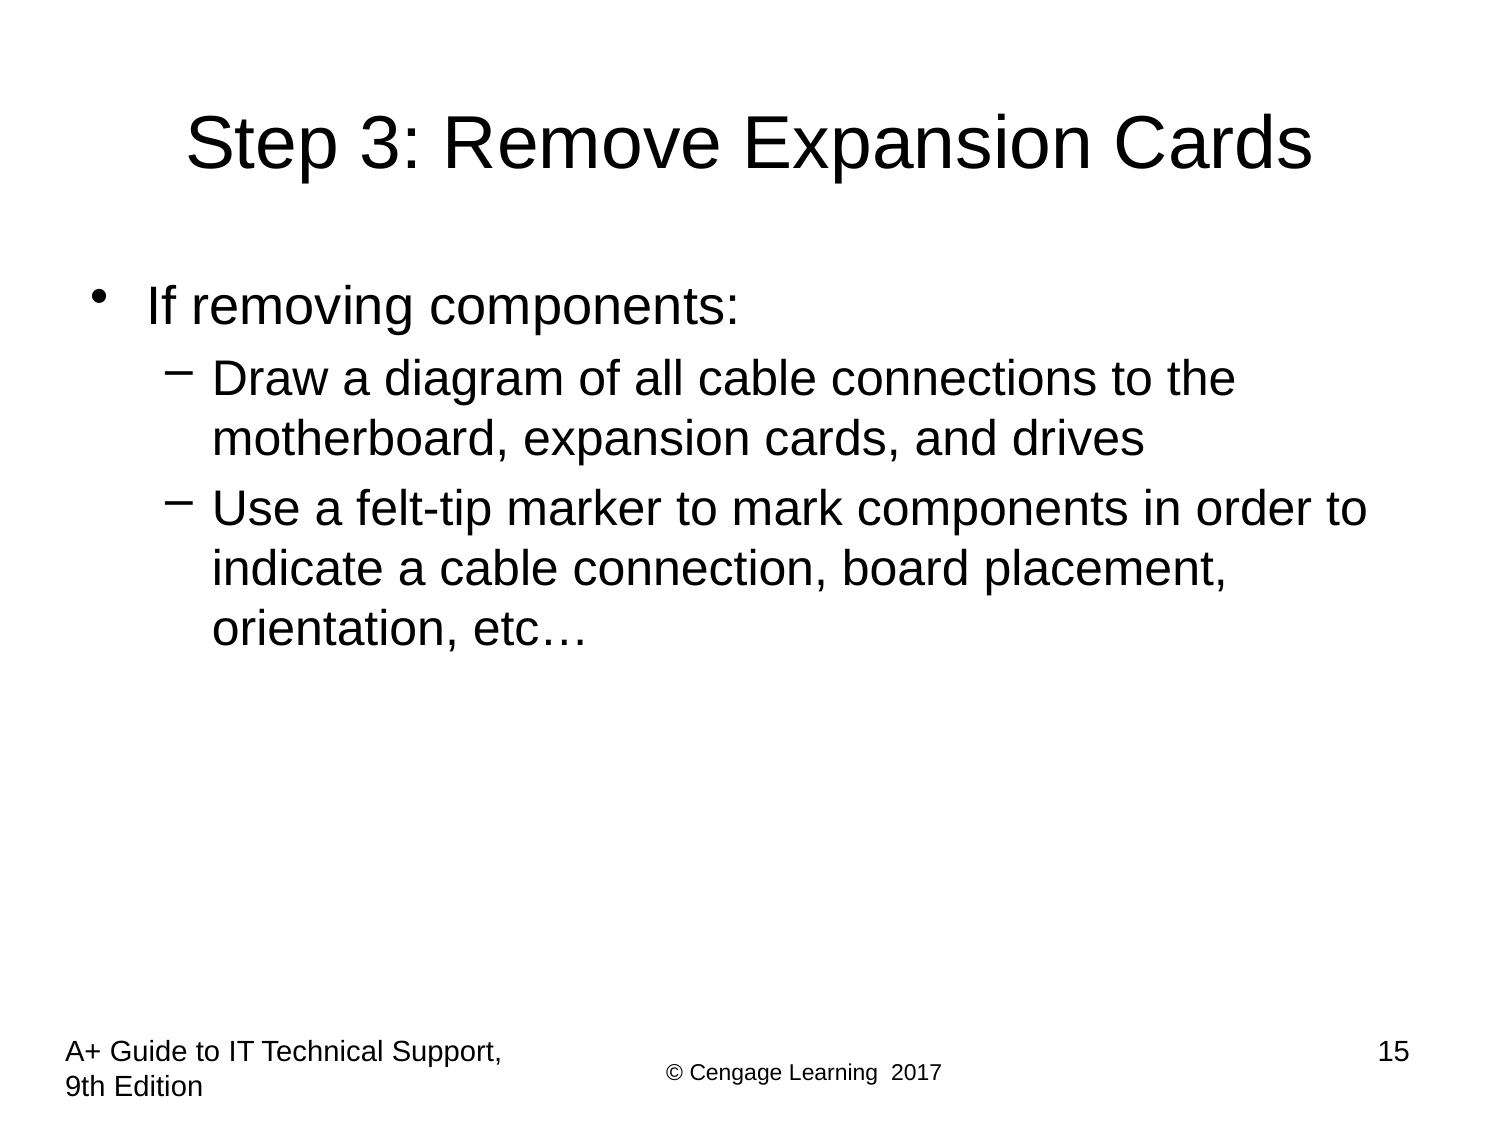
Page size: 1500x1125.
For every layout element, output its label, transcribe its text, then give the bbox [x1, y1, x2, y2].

title Step 3: Remove Expansion Cards [75, 45, 1425, 233]
footer A+ Guide to IT Technical Support, 9th Edition [50, 1025, 550, 1104]
slide_number <number> [1074, 1024, 1425, 1103]
list If removing components: Draw a diagram of all cable connections to the motherboard, expansion cards, and drives Use a felt-tip marker to mark components in order to indicate a cable connection, board placement, orientation, etc… [75, 262, 1425, 1005]
